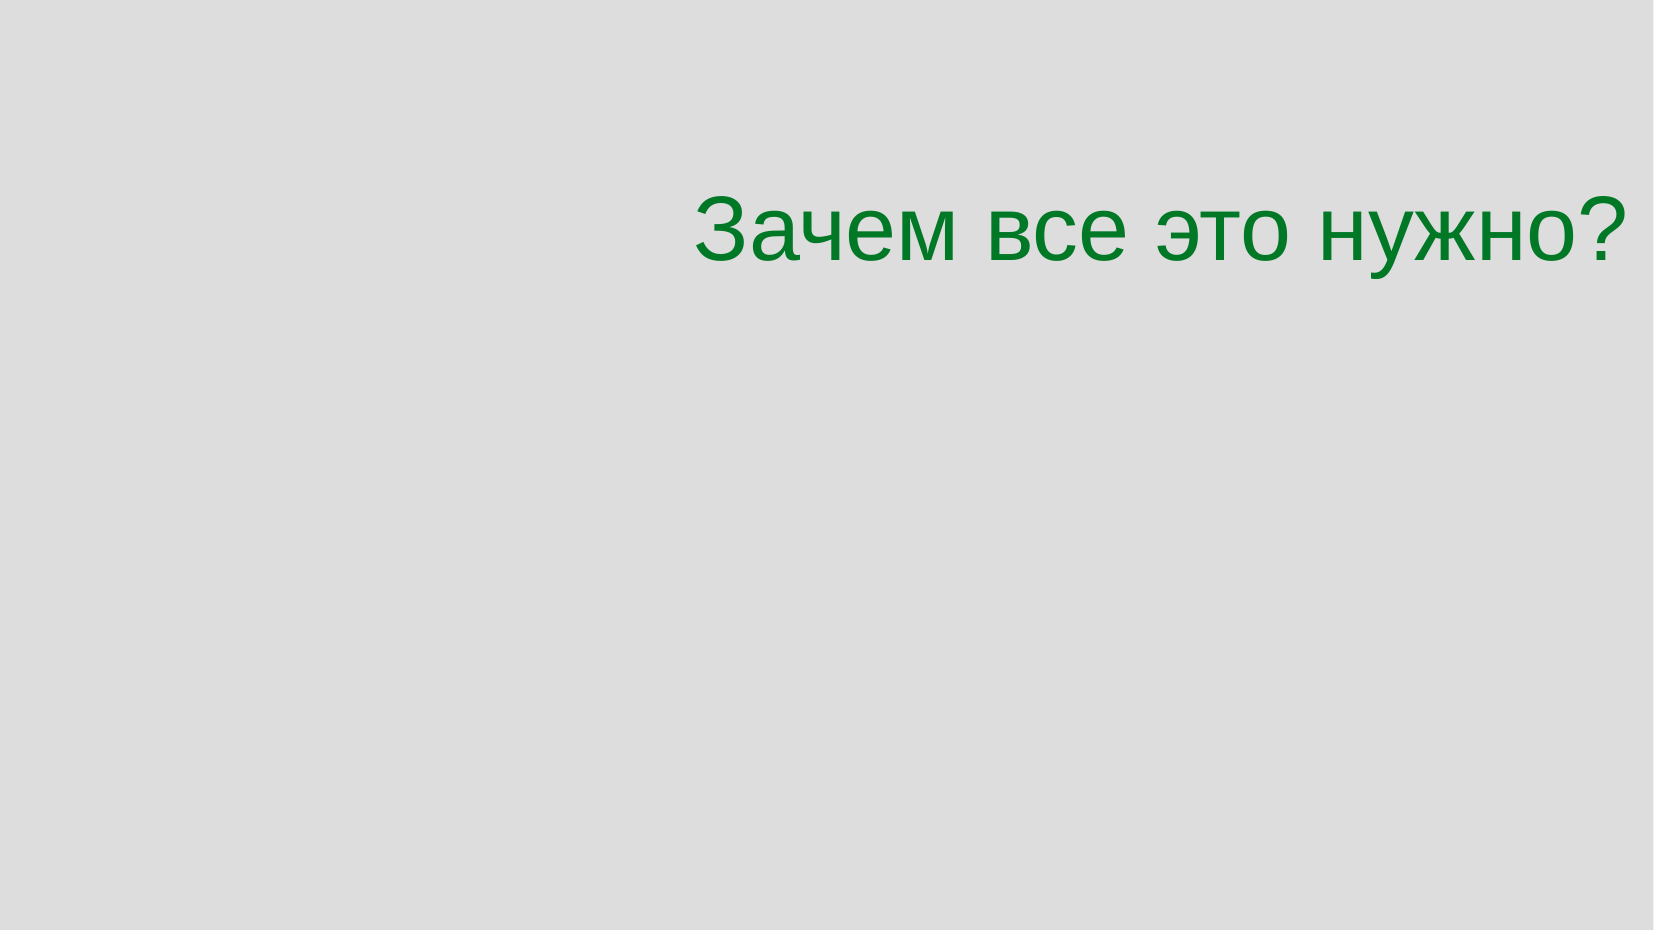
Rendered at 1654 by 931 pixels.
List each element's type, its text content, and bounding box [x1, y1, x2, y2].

title Зачем все это нужно? [23, 177, 1630, 414]
